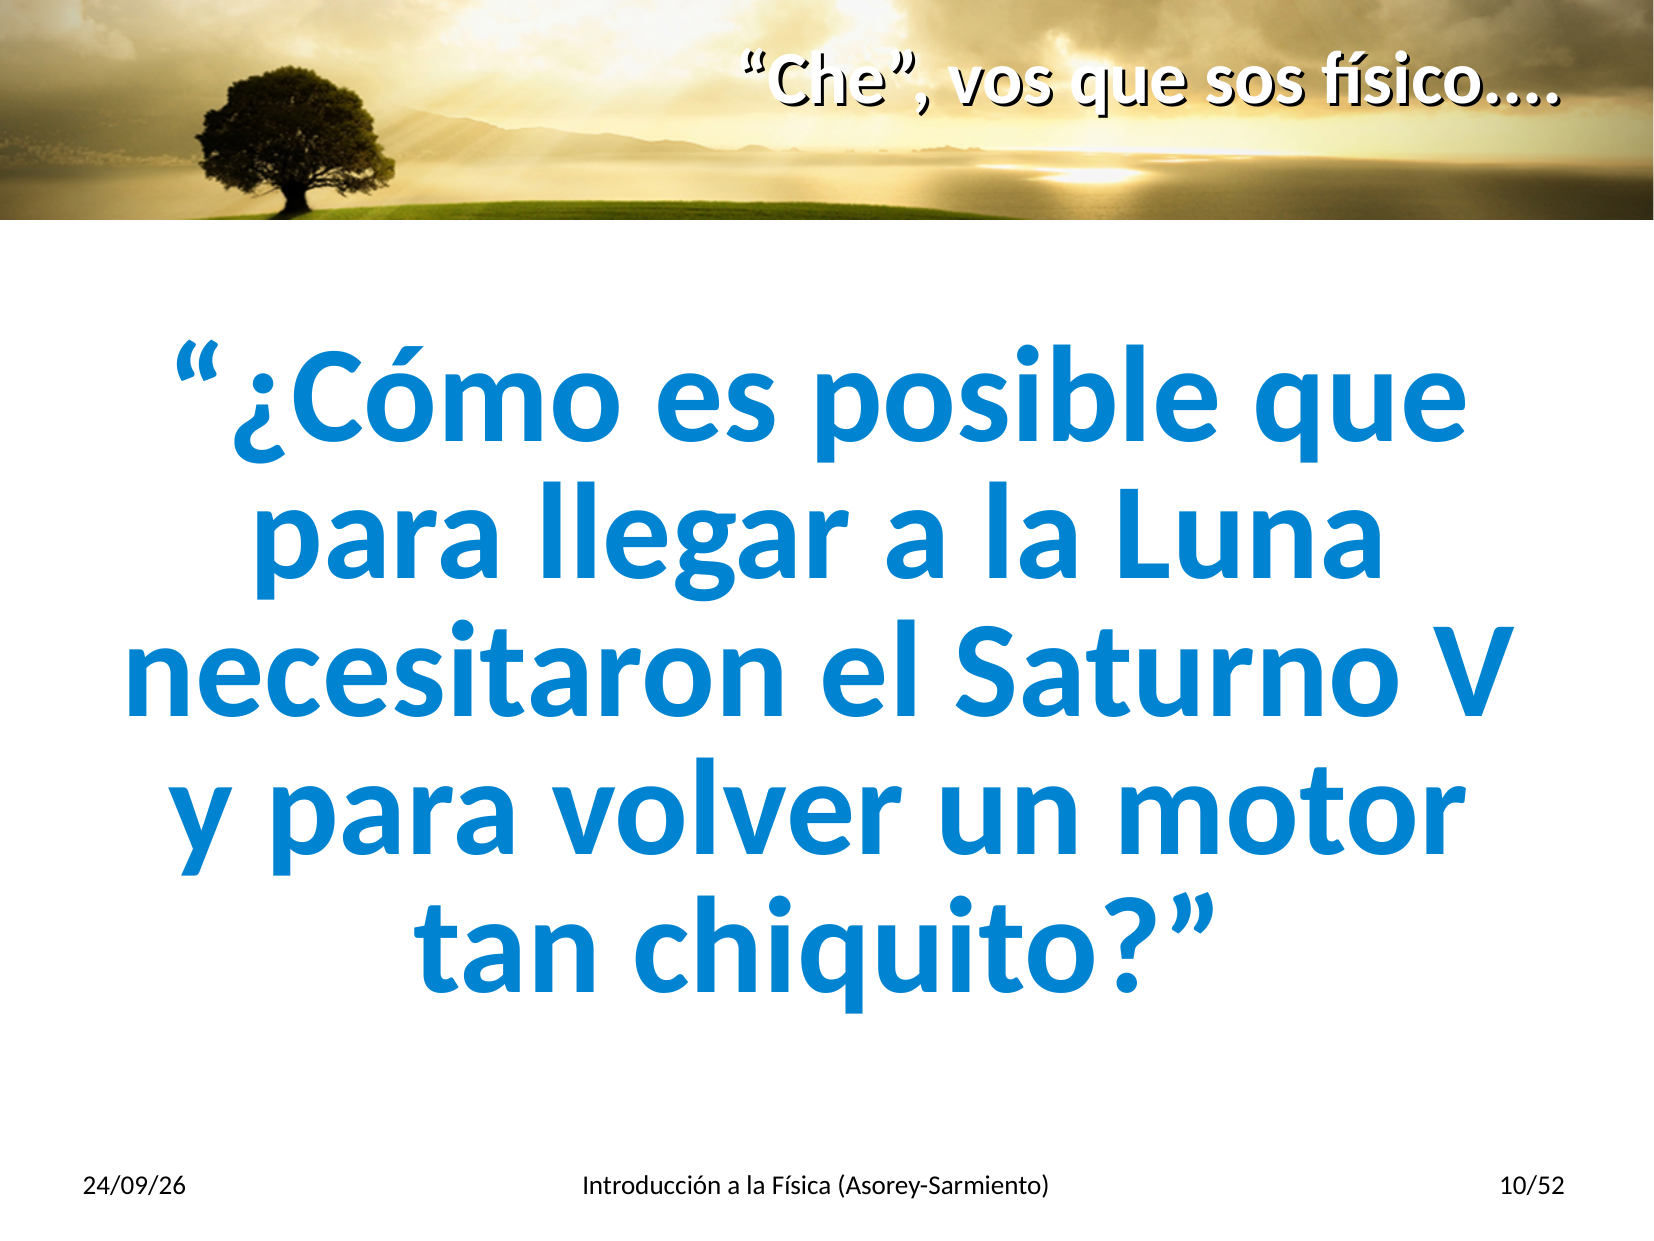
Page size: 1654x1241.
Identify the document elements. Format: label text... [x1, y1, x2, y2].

picture [0, 0, 1654, 220]
text_box “¿Cómo es posible que para llegar a la Luna necesitaron el Saturno V y para volver un motor tan chiquito?” [75, 224, 1564, 1140]
title “Che”, vos que sos físico.... [75, 0, 1564, 189]
